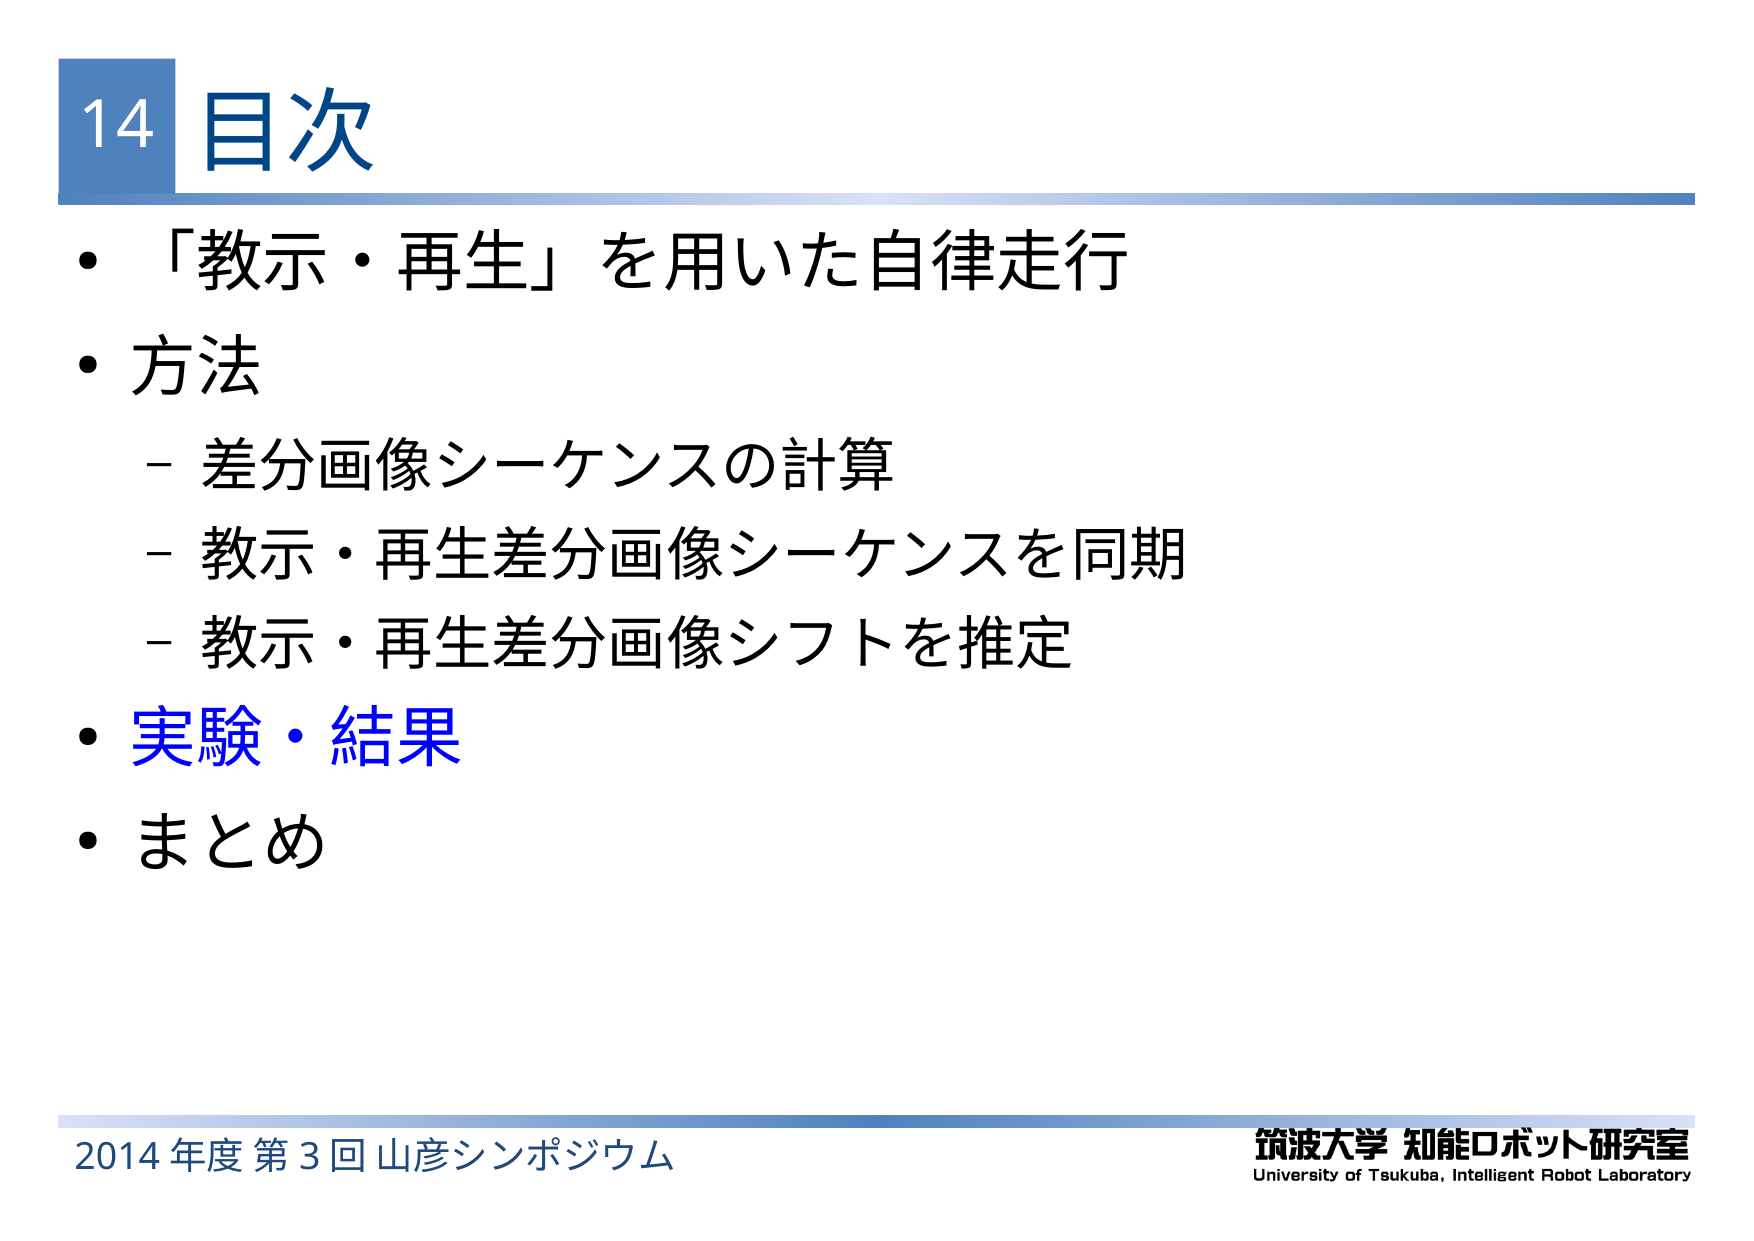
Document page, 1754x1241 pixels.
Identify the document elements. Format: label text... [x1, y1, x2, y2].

title 目次 [193, 61, 1651, 205]
list 「教示・再生」を用いた自律走行 方法 差分画像シーケンスの計算 教示・再生差分画像シーケンスを同期 教示・再生差分画像シフトを推定 実験・結果 まとめ [58, 223, 1696, 1116]
picture [1252, 1127, 1691, 1182]
